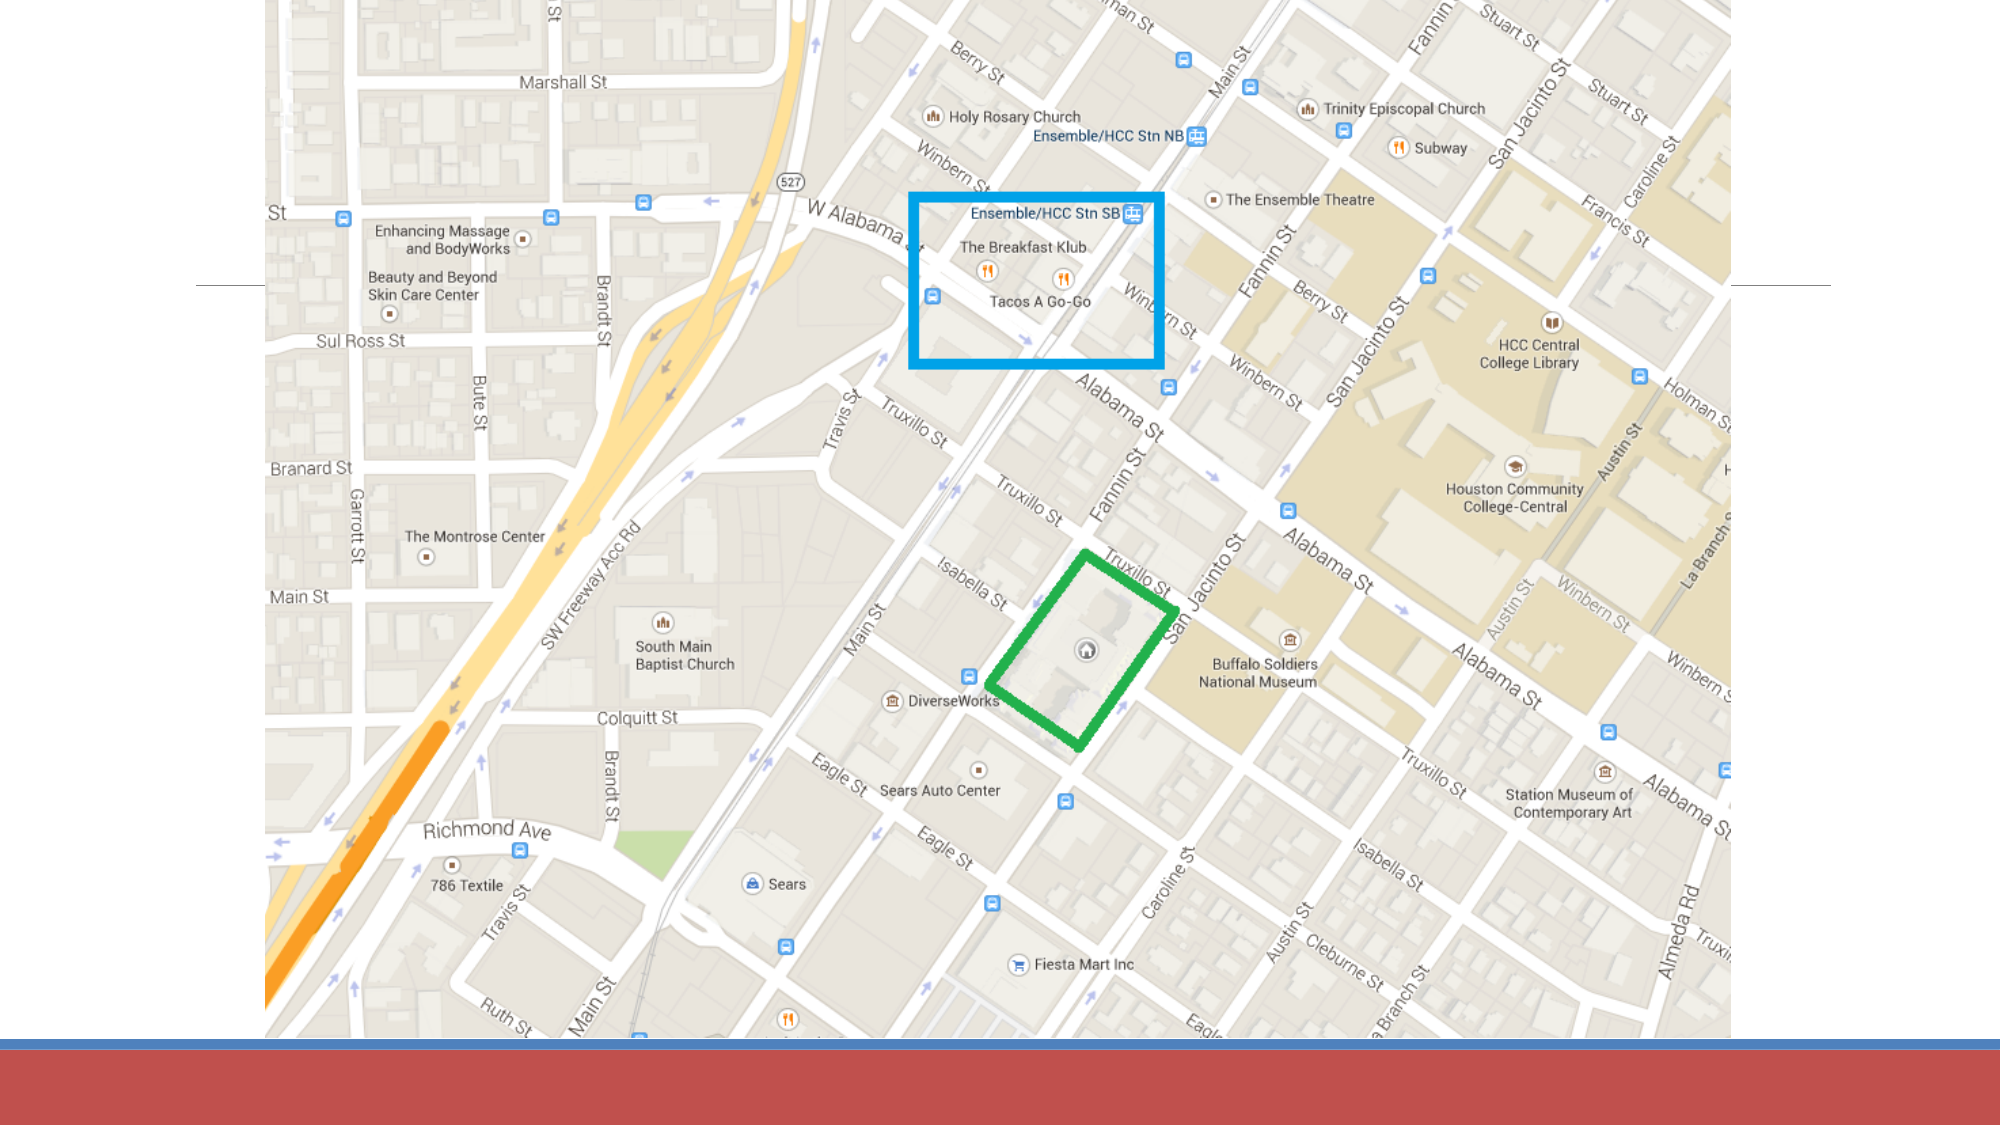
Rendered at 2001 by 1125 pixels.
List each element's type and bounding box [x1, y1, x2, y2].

picture [265, 0, 1731, 1038]
